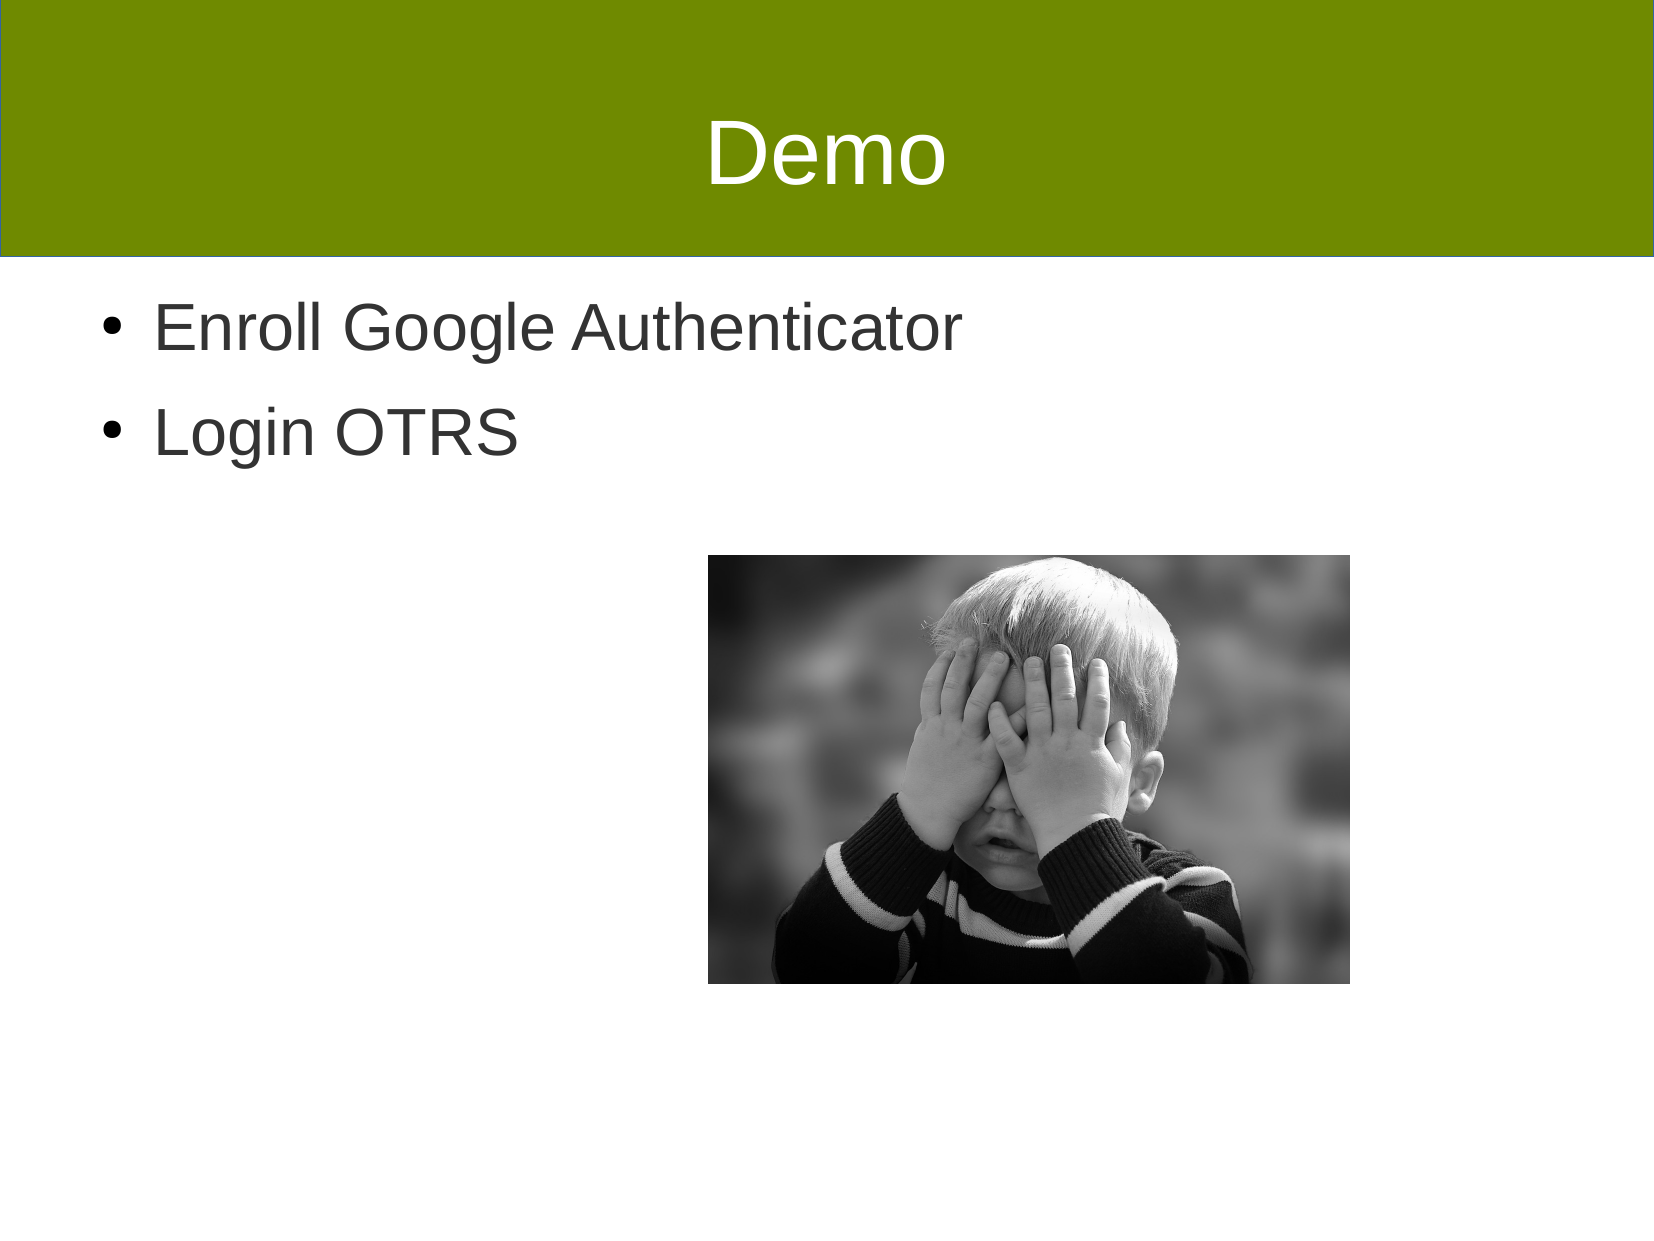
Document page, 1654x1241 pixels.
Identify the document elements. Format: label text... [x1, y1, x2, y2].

picture [708, 555, 1350, 984]
list Enroll Google Authenticator Login OTRS [82, 290, 1571, 1010]
title Demo [82, 49, 1571, 257]
